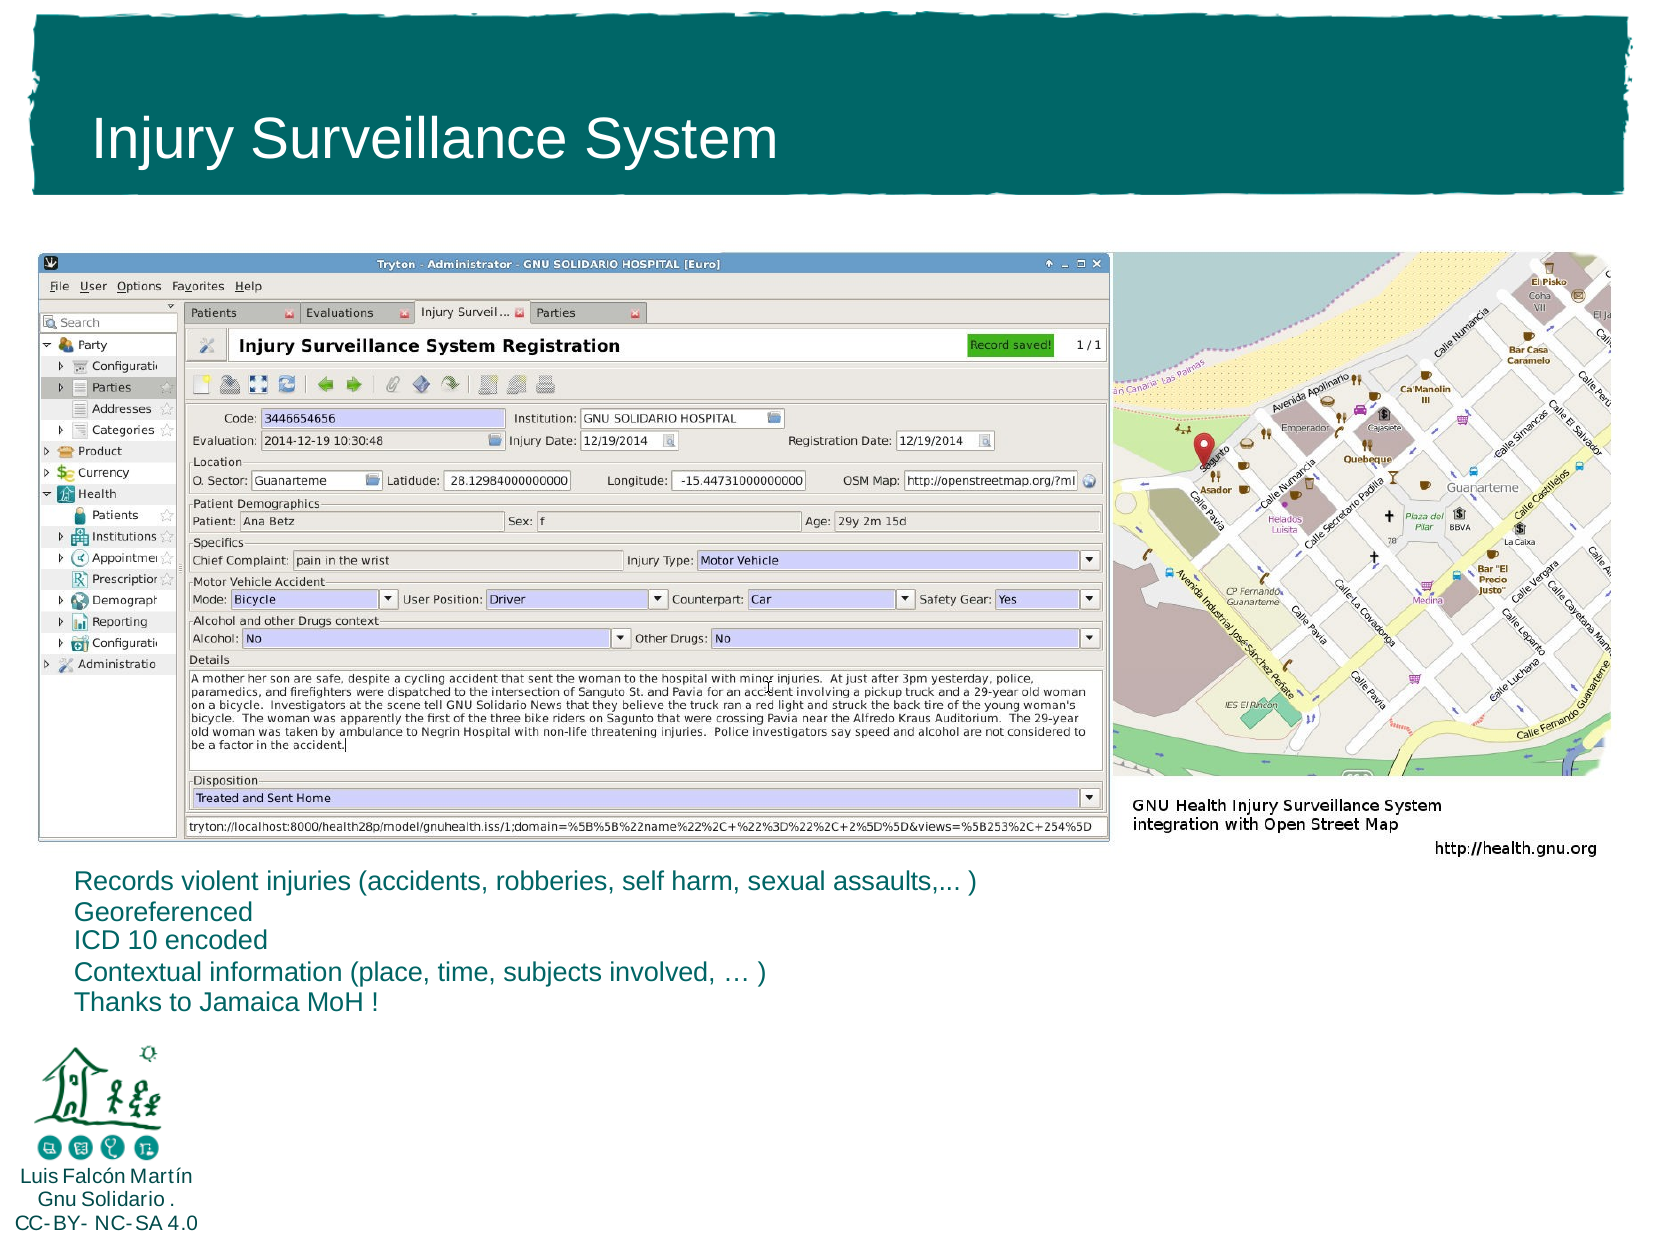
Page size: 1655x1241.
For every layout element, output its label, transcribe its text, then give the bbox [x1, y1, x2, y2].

text_box LuisFalcónMartín GnuSolidario. CC-BY-NC-SA4.0 [0, 1157, 213, 1241]
picture [0, 0, 1654, 1211]
text_box Records violent injuries (accidents, robberies, self harm, sexual assaults,... ) Georeferenced ICD 10 encoded Contextual information (place, time, subjects involved, … ) Thanks to Jamaica MoH ! [71, 865, 985, 1019]
text_box [30, 242, 1624, 862]
title Injury Surveillance System [48, 74, 1607, 179]
